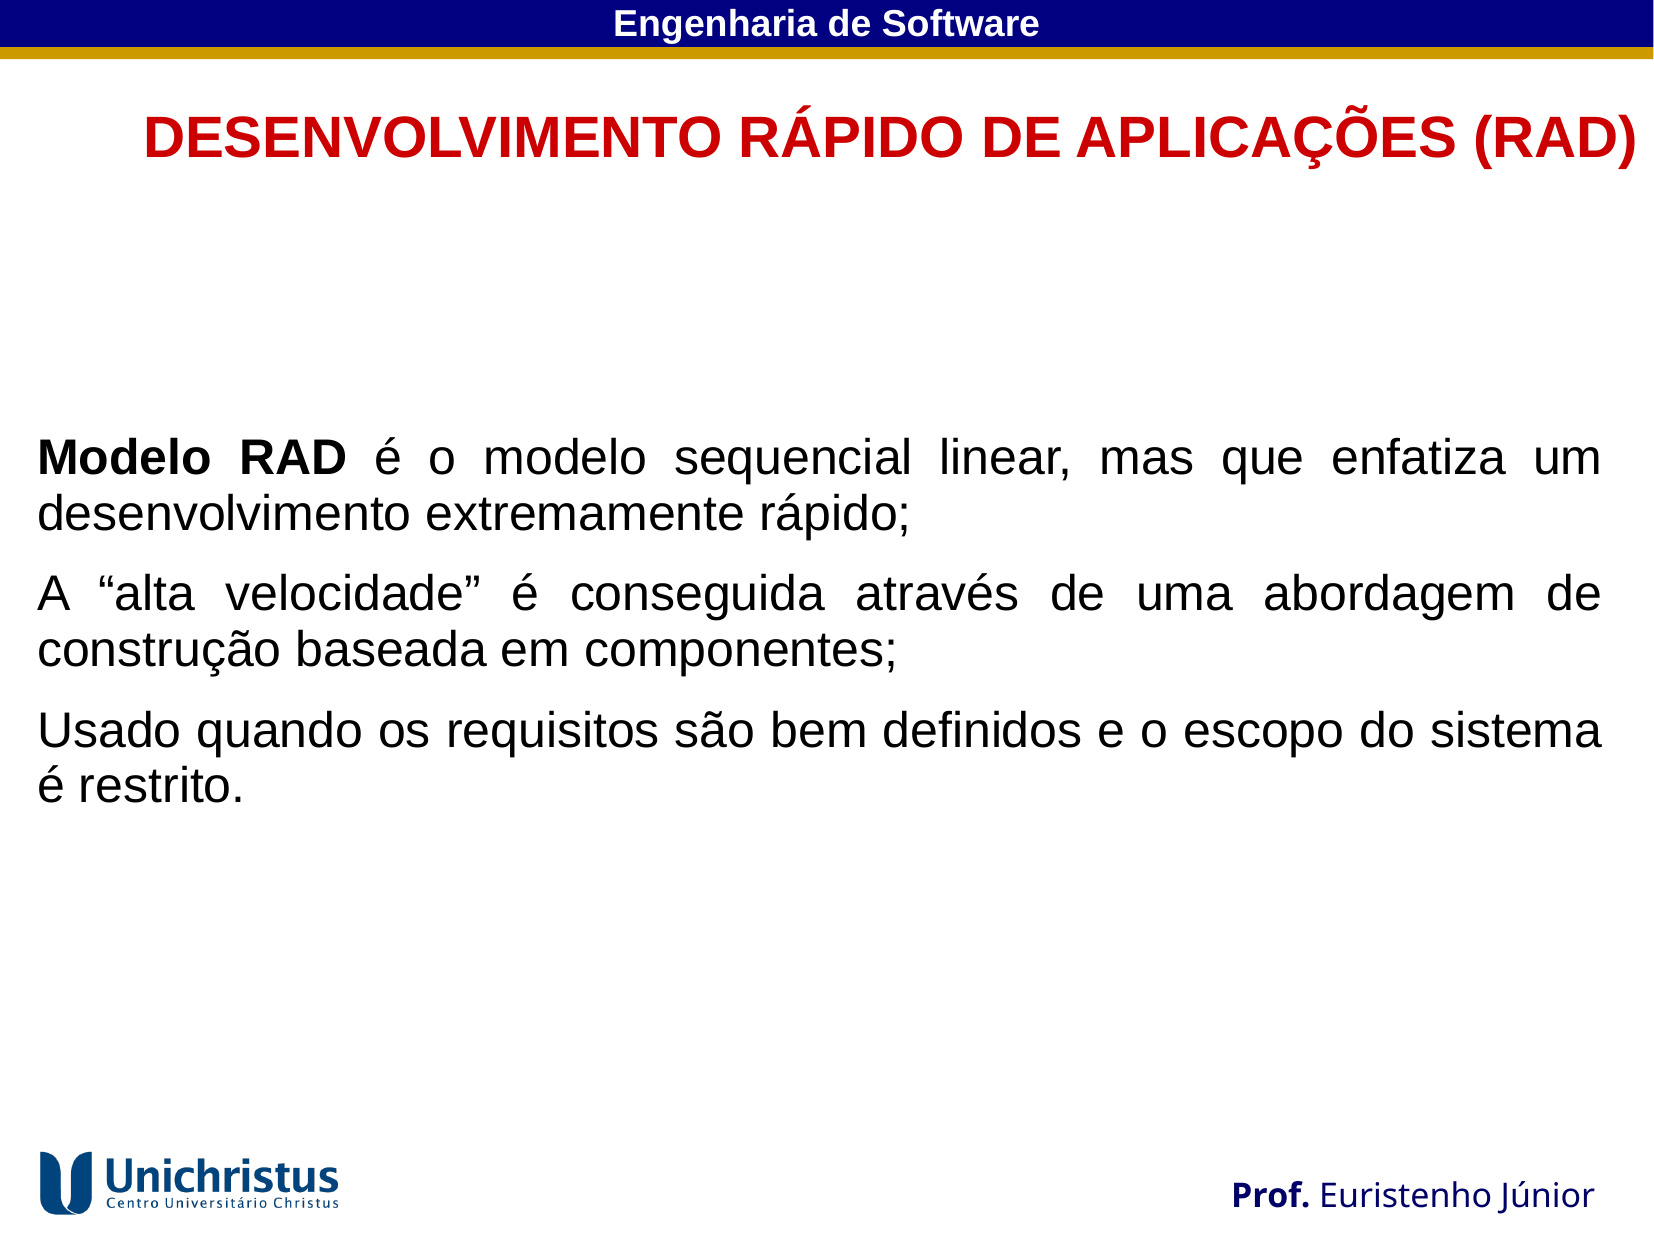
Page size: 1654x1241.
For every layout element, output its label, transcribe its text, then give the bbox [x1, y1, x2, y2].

picture [35, 1148, 343, 1217]
text_box Prof. Euristenho Júnior [1216, 1163, 1654, 1224]
text_box DESENVOLVIMENTO RÁPIDO DE APLICAÇÕES (RAD) [128, 97, 1654, 178]
text_box Engenharia de Software [0, 0, 1654, 47]
text_box Modelo RAD é o modelo sequencial linear, mas que enfatiza um desenvolvimento extremamente rápido; A “alta velocidade” é conseguida através de uma abordagem de construção baseada em componentes; Usado quando os requisitos são bem definidos e o escopo do sistema é restrito. [22, 422, 1619, 821]
text_box [0, 47, 1654, 60]
